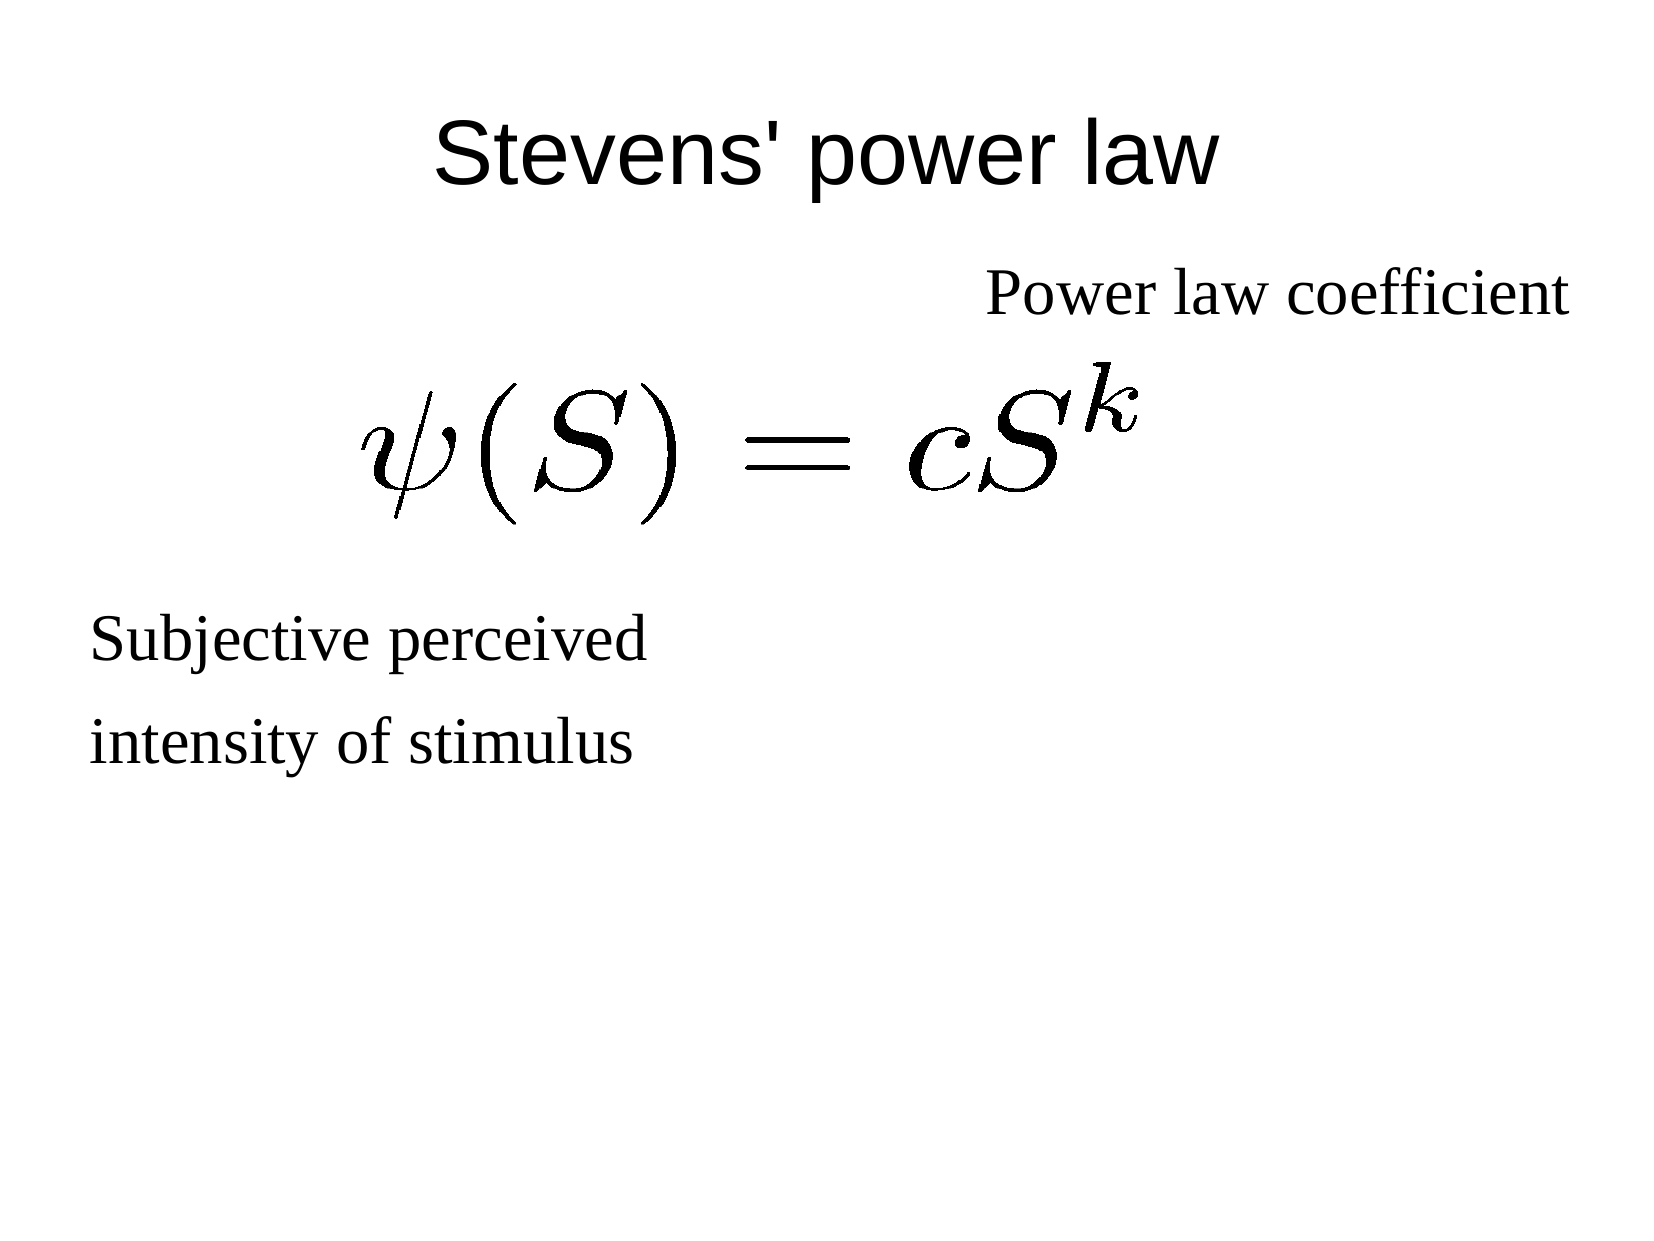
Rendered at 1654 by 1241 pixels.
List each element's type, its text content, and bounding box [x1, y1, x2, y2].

text_box Power law coefficient [915, 255, 1654, 419]
picture [360, 359, 1141, 526]
title Stevens' power law [82, 49, 1571, 257]
text_box Subjective perceived intensity of stimulus [19, 600, 766, 764]
